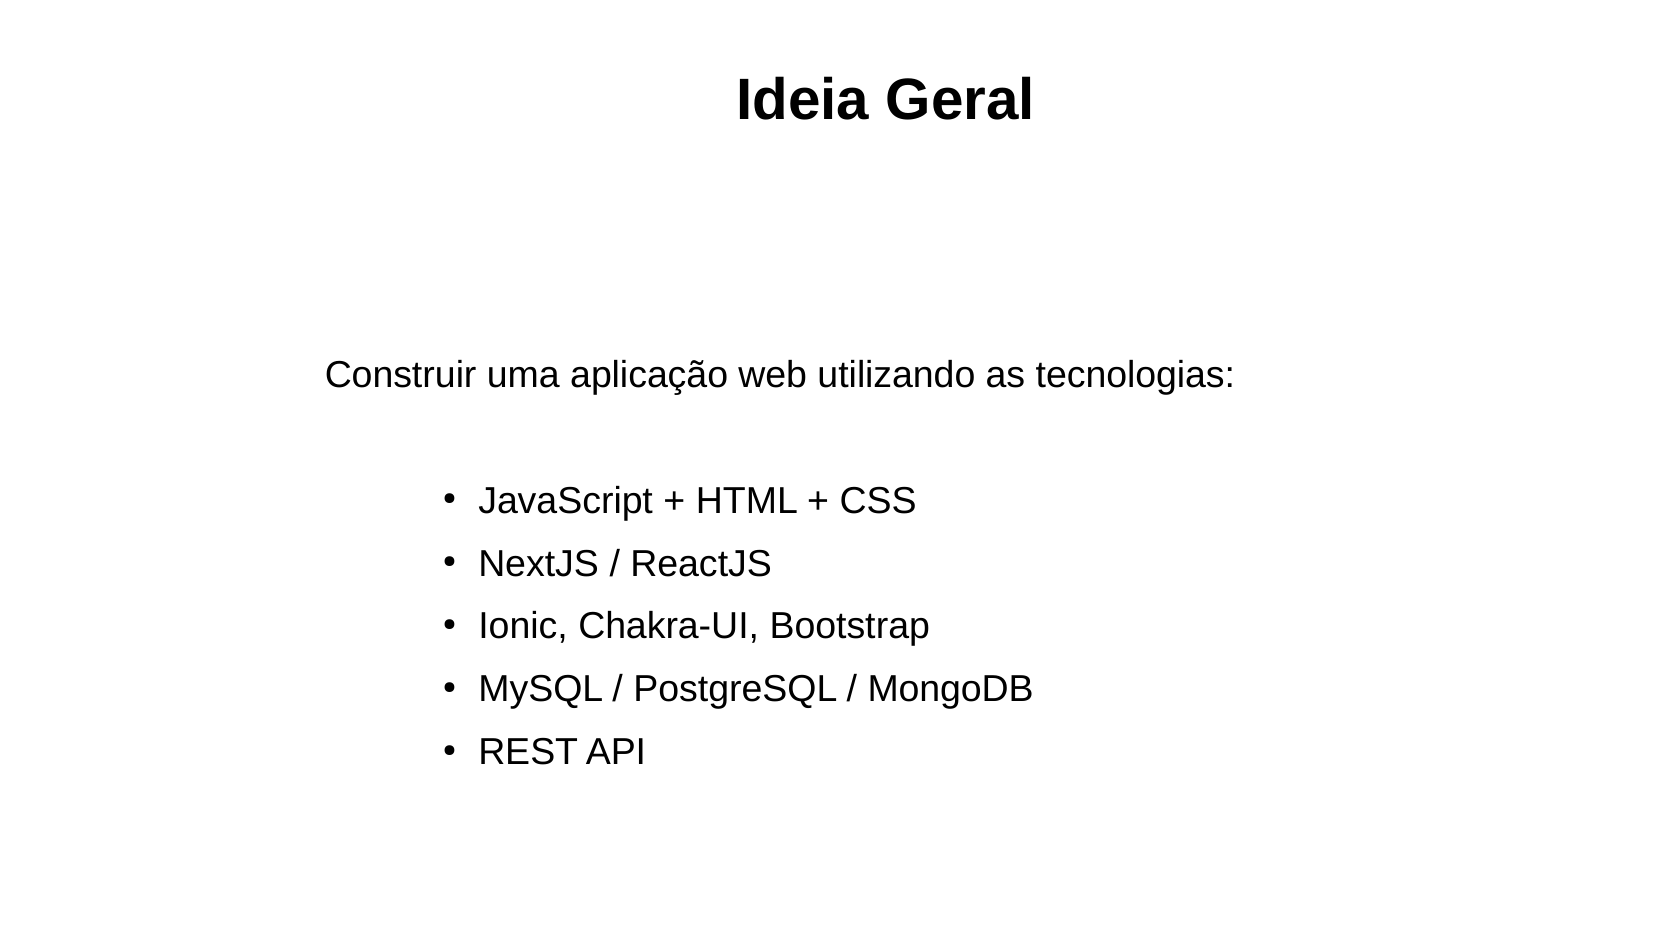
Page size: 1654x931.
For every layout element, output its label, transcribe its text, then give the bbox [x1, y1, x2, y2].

text_box Construir uma aplicação web utilizando as tecnologias: JavaScript + HTML + CSS NextJS / ReactJS Ionic, Chakra-UI, Bootstrap MySQL / PostgreSQL / MongoDB REST API [310, 324, 1344, 781]
text_box Ideia Geral [590, 59, 1182, 139]
